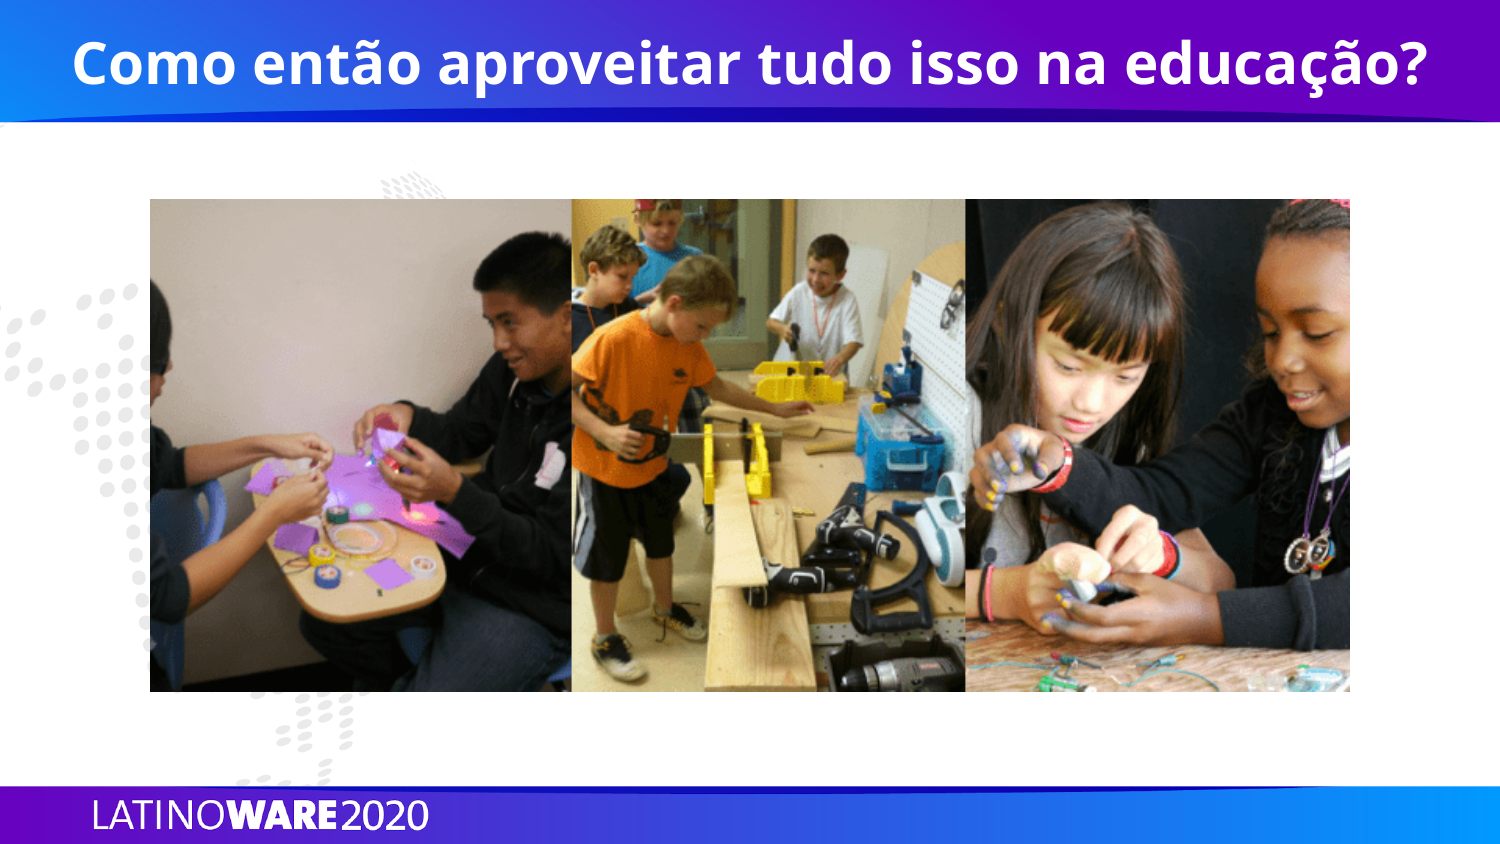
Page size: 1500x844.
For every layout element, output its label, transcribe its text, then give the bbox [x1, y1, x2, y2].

picture [0, 0, 1500, 844]
title Como então aproveitar tudo isso na educação? [51, 11, 1449, 106]
